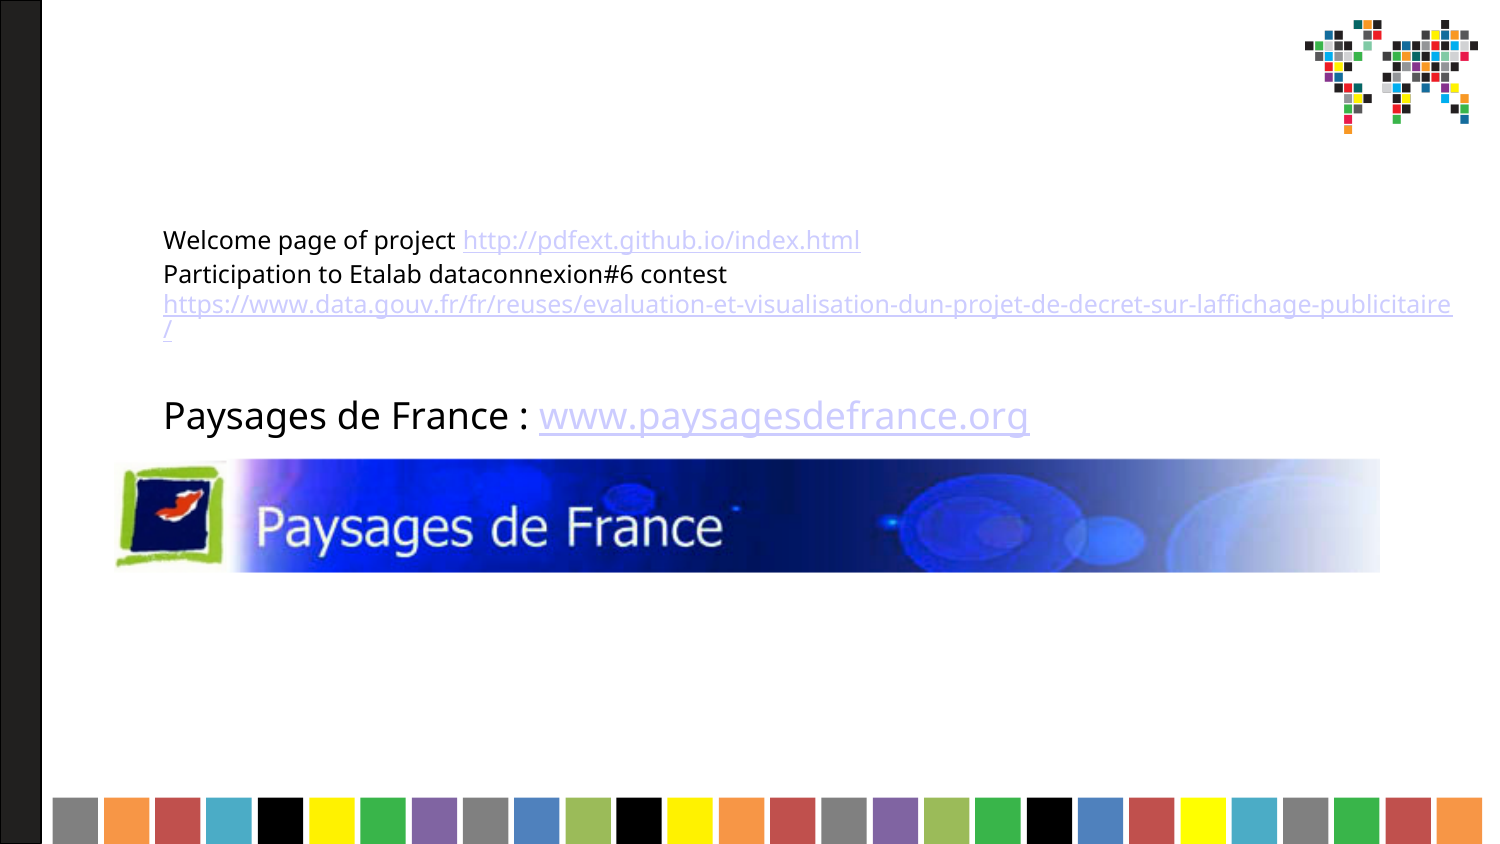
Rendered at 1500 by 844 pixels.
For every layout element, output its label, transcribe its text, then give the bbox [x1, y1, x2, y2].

text_box Welcome page of project http://pdfext.github.io/index.html Participation to Etalab dataconnexion#6 contest https://www.data.gouv.fr/fr/reuses/evaluation-et-visualisation-dun-projet-de-decret-sur-laffichage-publicitaire/ Paysages de France : www.paysagesdefrance.org [75, 157, 1470, 788]
picture [1305, 20, 1478, 134]
picture [114, 449, 1380, 585]
